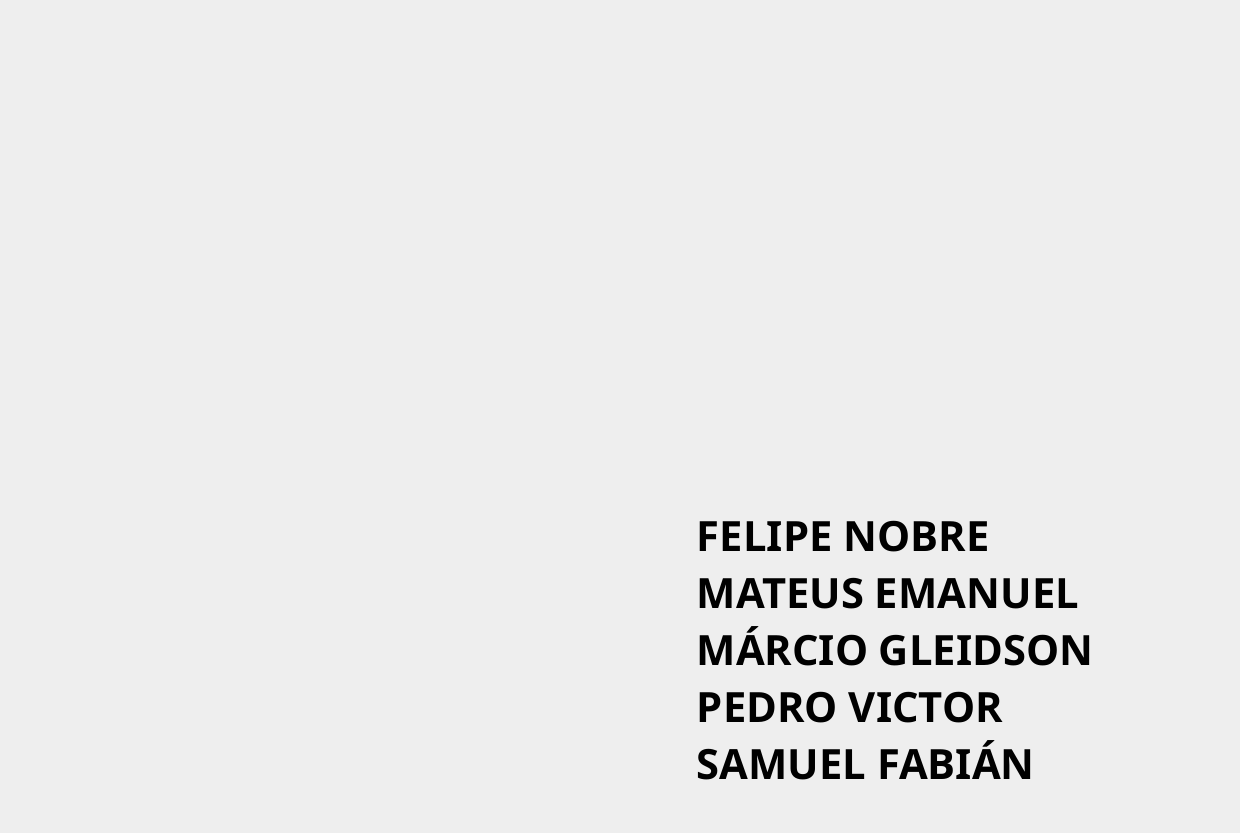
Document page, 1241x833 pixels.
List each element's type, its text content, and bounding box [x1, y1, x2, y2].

title FELIPE NOBRE MATEUS EMANUEL MÁRCIO GLEIDSON PEDRO VICTOR SAMUEL FABIÁN [696, 496, 1205, 802]
